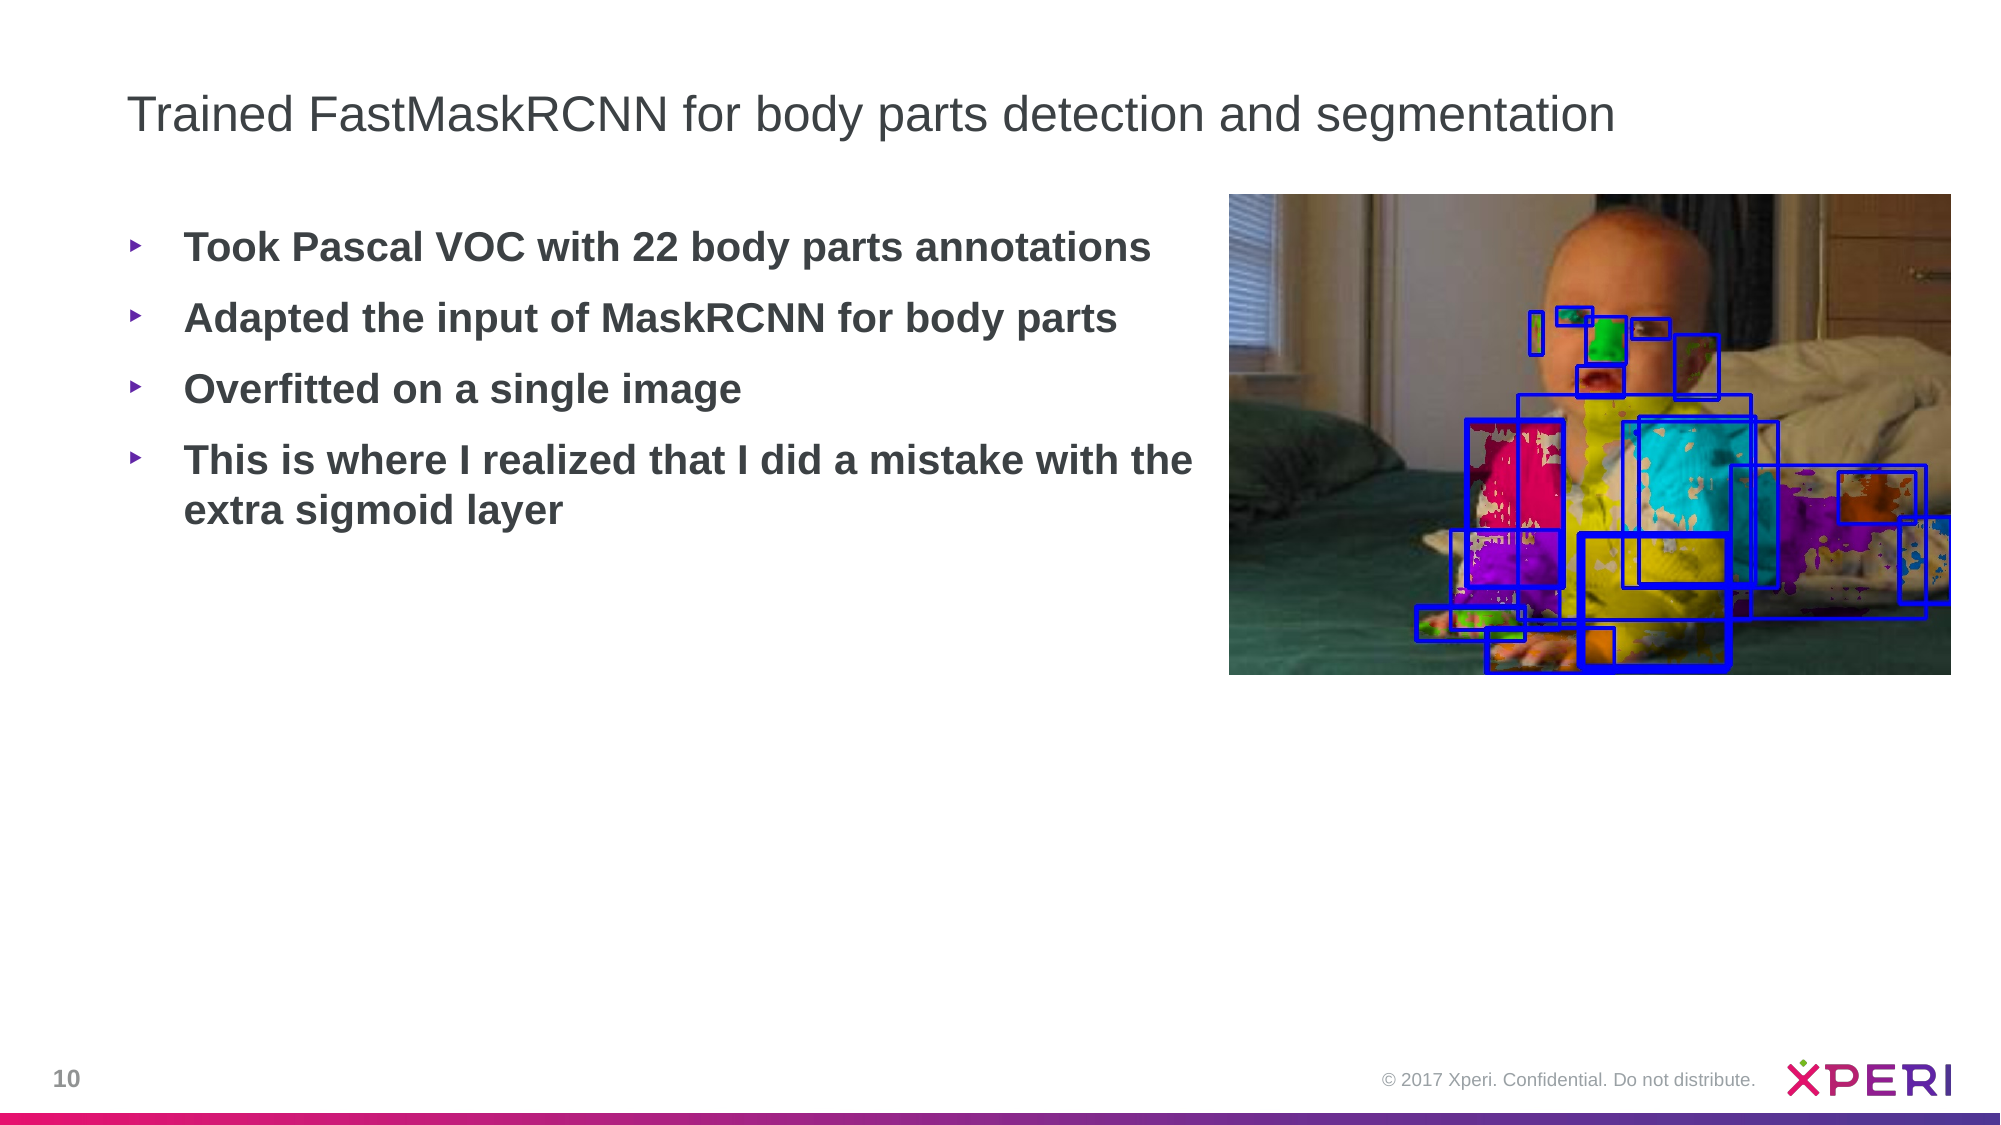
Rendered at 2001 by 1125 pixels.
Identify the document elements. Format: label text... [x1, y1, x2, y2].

title Trained FastMaskRCNN for body parts detection and segmentation [126, 81, 1872, 157]
list Took Pascal VOC with 22 body parts annotations Adapted the input of MaskRCNN for body parts Overfitted on a single image This is where I realized that I did a mistake with the extra sigmoid layer [127, 220, 1306, 1009]
slide_number <number> [52, 1062, 112, 1095]
picture [0, 0, 2000, 1125]
